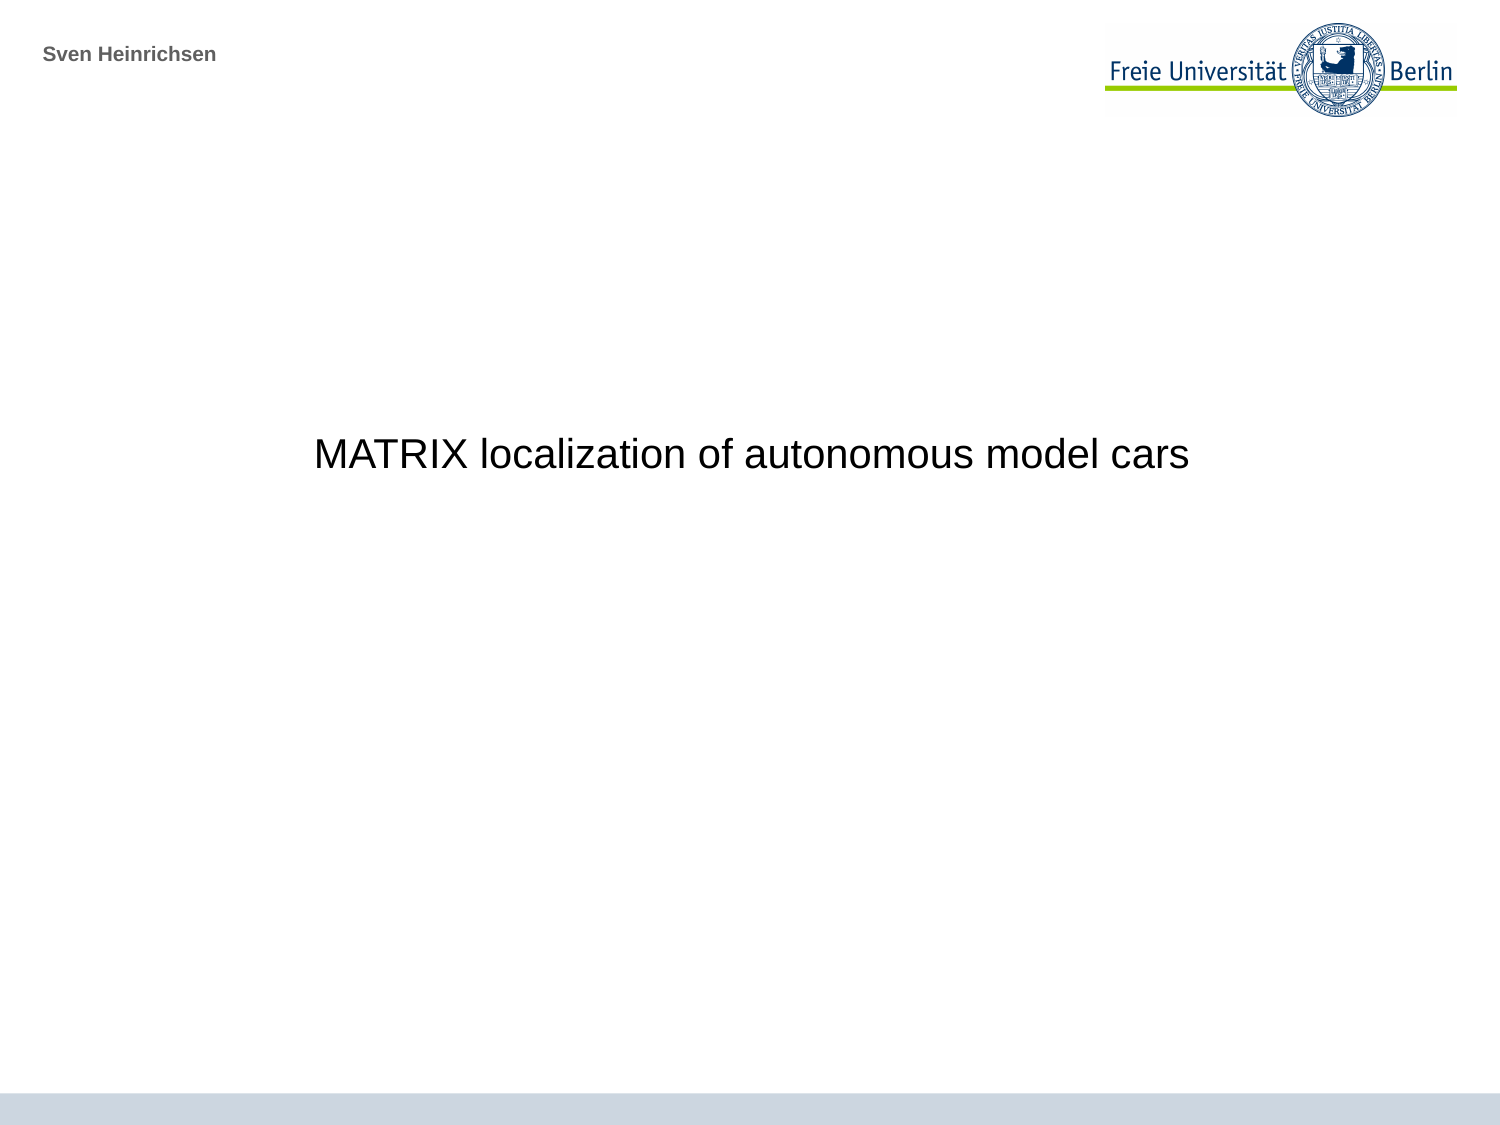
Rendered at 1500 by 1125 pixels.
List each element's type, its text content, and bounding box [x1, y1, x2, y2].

subtitle MATRIX localization of autonomous model cars [255, 426, 1316, 601]
title [395, 423, 1458, 665]
picture [1105, 23, 1457, 117]
